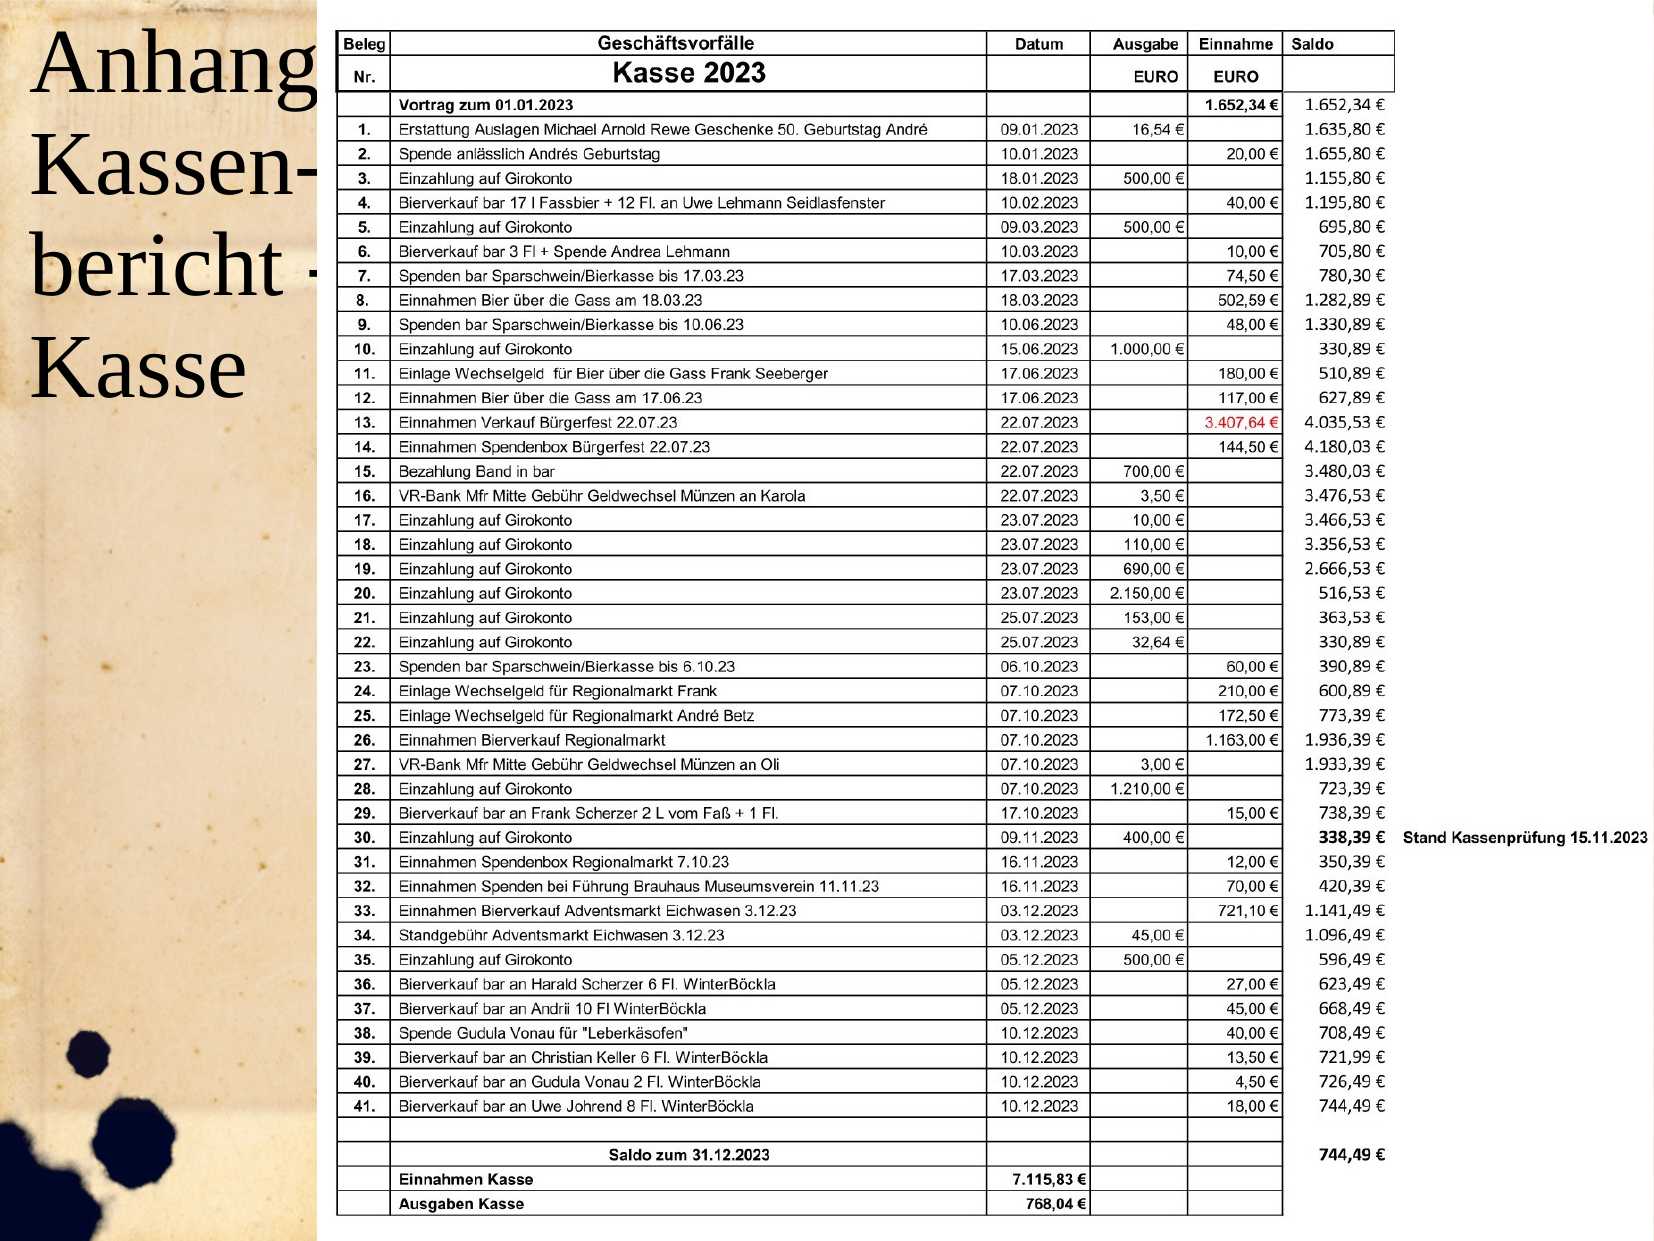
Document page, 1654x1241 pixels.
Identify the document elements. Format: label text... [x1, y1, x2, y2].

picture [0, 0, 1654, 1241]
title Anhang: Kassen- bericht - Kasse [29, 10, 317, 621]
